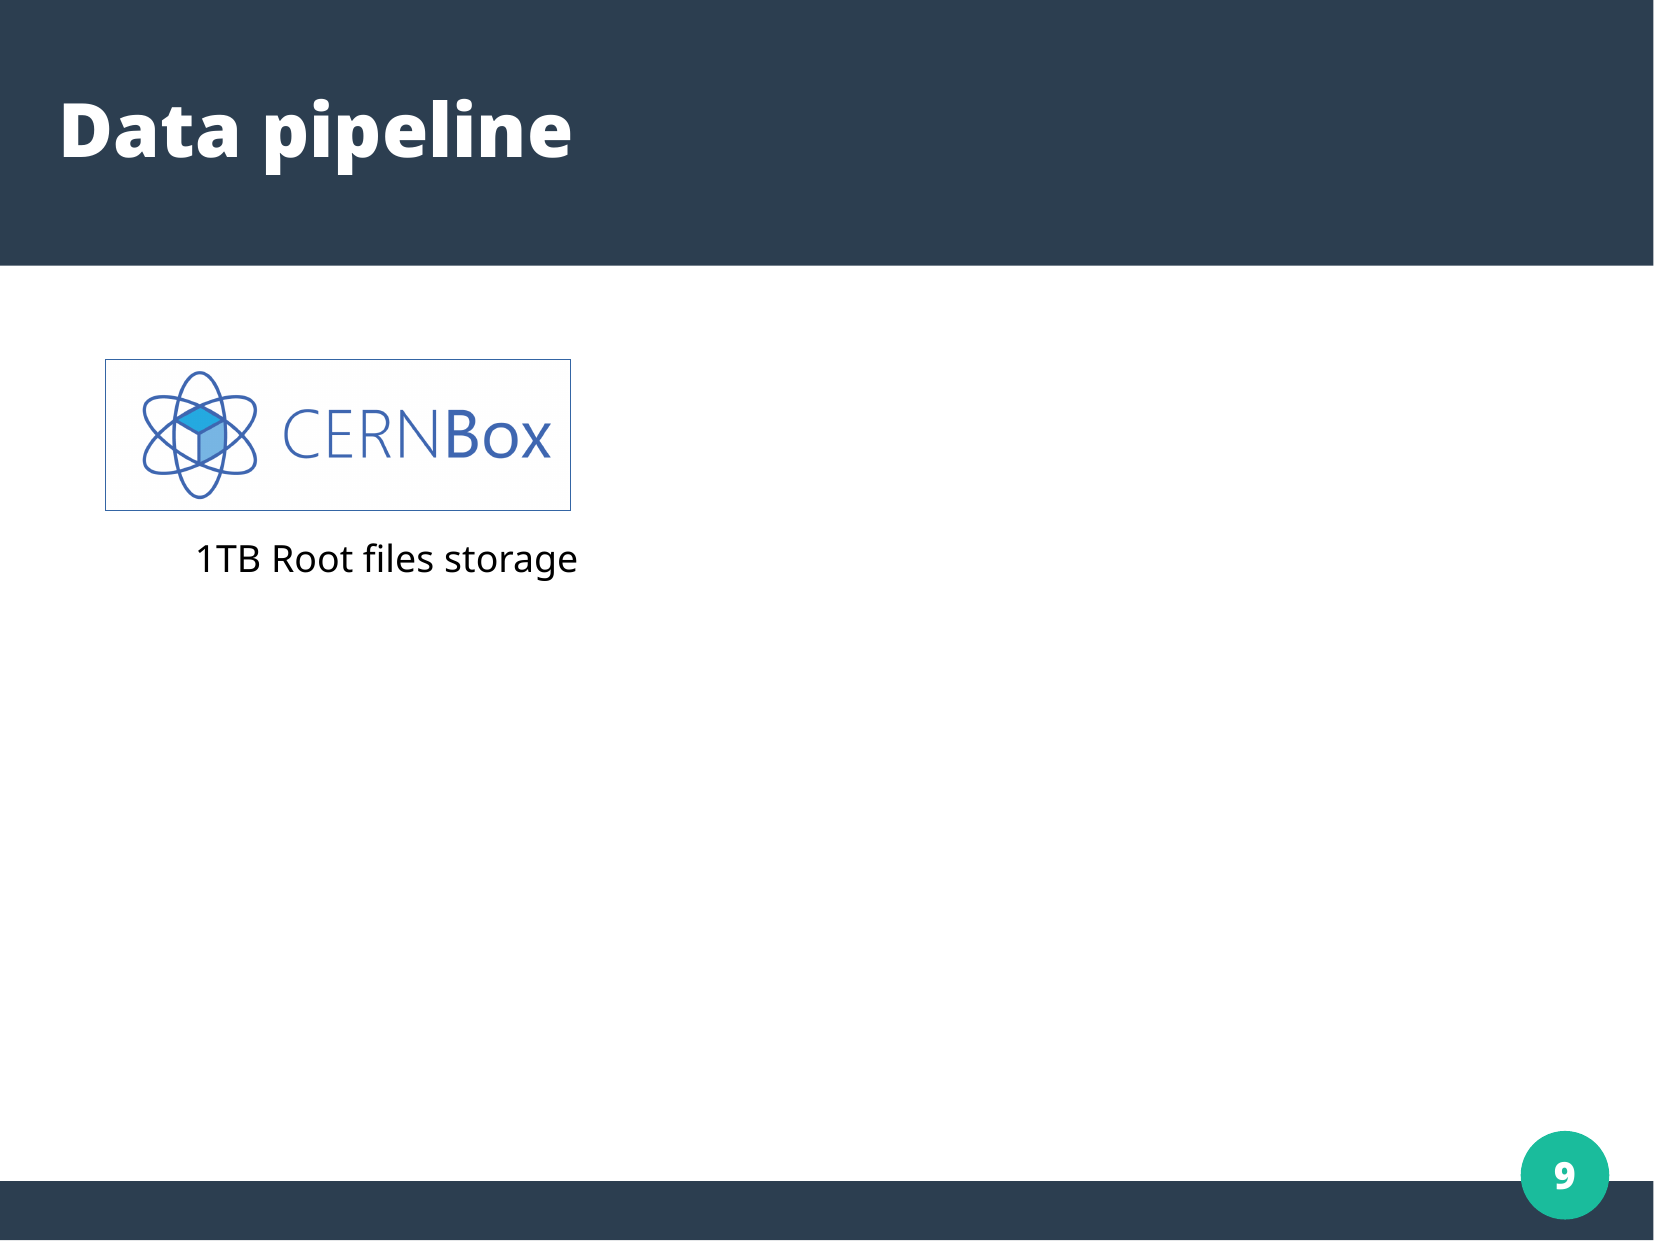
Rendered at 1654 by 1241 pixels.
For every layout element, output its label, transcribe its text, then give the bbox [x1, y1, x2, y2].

text_box 1TB Root files storage [180, 525, 547, 588]
title Data pipeline [59, 49, 1595, 207]
picture [105, 359, 571, 511]
